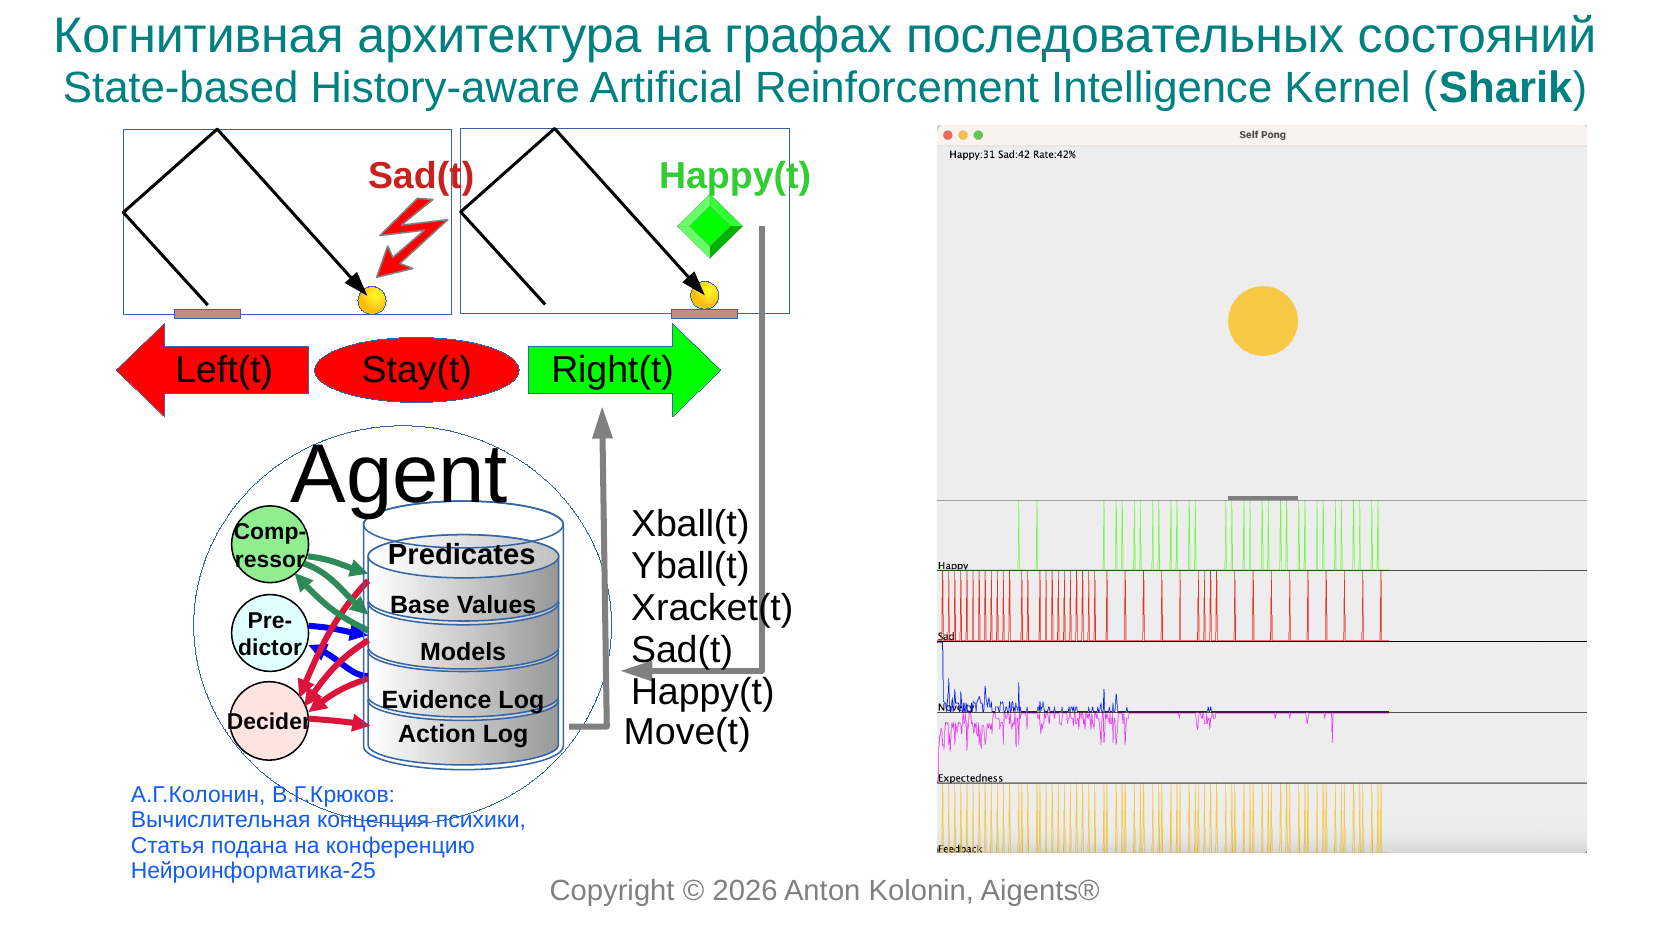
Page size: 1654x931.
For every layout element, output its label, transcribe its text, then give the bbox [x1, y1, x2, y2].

text_box [306, 703, 312, 710]
text_box [365, 579, 562, 768]
text_box [306, 528, 362, 566]
text_box Move(t) [608, 703, 766, 760]
picture [677, 205, 747, 261]
text_box [346, 649, 362, 671]
text_box Decider [230, 681, 309, 761]
text_box [306, 558, 362, 594]
text_box [297, 567, 346, 609]
text_box [608, 588, 612, 656]
text_box Models [368, 606, 559, 669]
text_box [318, 667, 357, 696]
text_box Agent [275, 419, 523, 528]
text_box [671, 281, 738, 319]
text_box [327, 633, 362, 657]
text_box [193, 462, 603, 774]
text_box Comp- ressor [231, 505, 309, 583]
text_box [367, 507, 562, 532]
text_box А.Г.Колонин, В.Г.Крюков: Вычислительная концепция психики, Статья подана на конференцию Нейроинформатика-25 [116, 773, 542, 891]
text_box [338, 620, 350, 628]
text_box Pre- dictor [231, 594, 309, 672]
text_box [174, 309, 241, 319]
text_box [365, 531, 373, 572]
text_box Happy(t) [644, 147, 827, 205]
text_box [346, 610, 362, 623]
text_box Action Log [368, 703, 559, 765]
text_box Evidence Log [368, 653, 559, 717]
text_box Predicates [373, 530, 565, 579]
text_box [308, 685, 362, 719]
picture [937, 125, 1587, 853]
text_box [310, 656, 334, 684]
text_box Sad(t) [353, 147, 490, 205]
text_box [357, 286, 387, 315]
text_box Stay(t) [314, 337, 520, 403]
text_box [376, 205, 448, 278]
text_box Right(t) [528, 323, 721, 417]
text_box Xball(t) Yball(t) Xracket(t) Sad(t) Happy(t) [616, 494, 809, 720]
text_box Left(t) [116, 323, 309, 417]
text_box Base Values [368, 559, 559, 622]
text_box Когнитивная архитектура на графах последовательных состояний State-based History-aware Artificial Reinforcement Intelligence Kernel (Sharik) [0, 0, 1651, 120]
